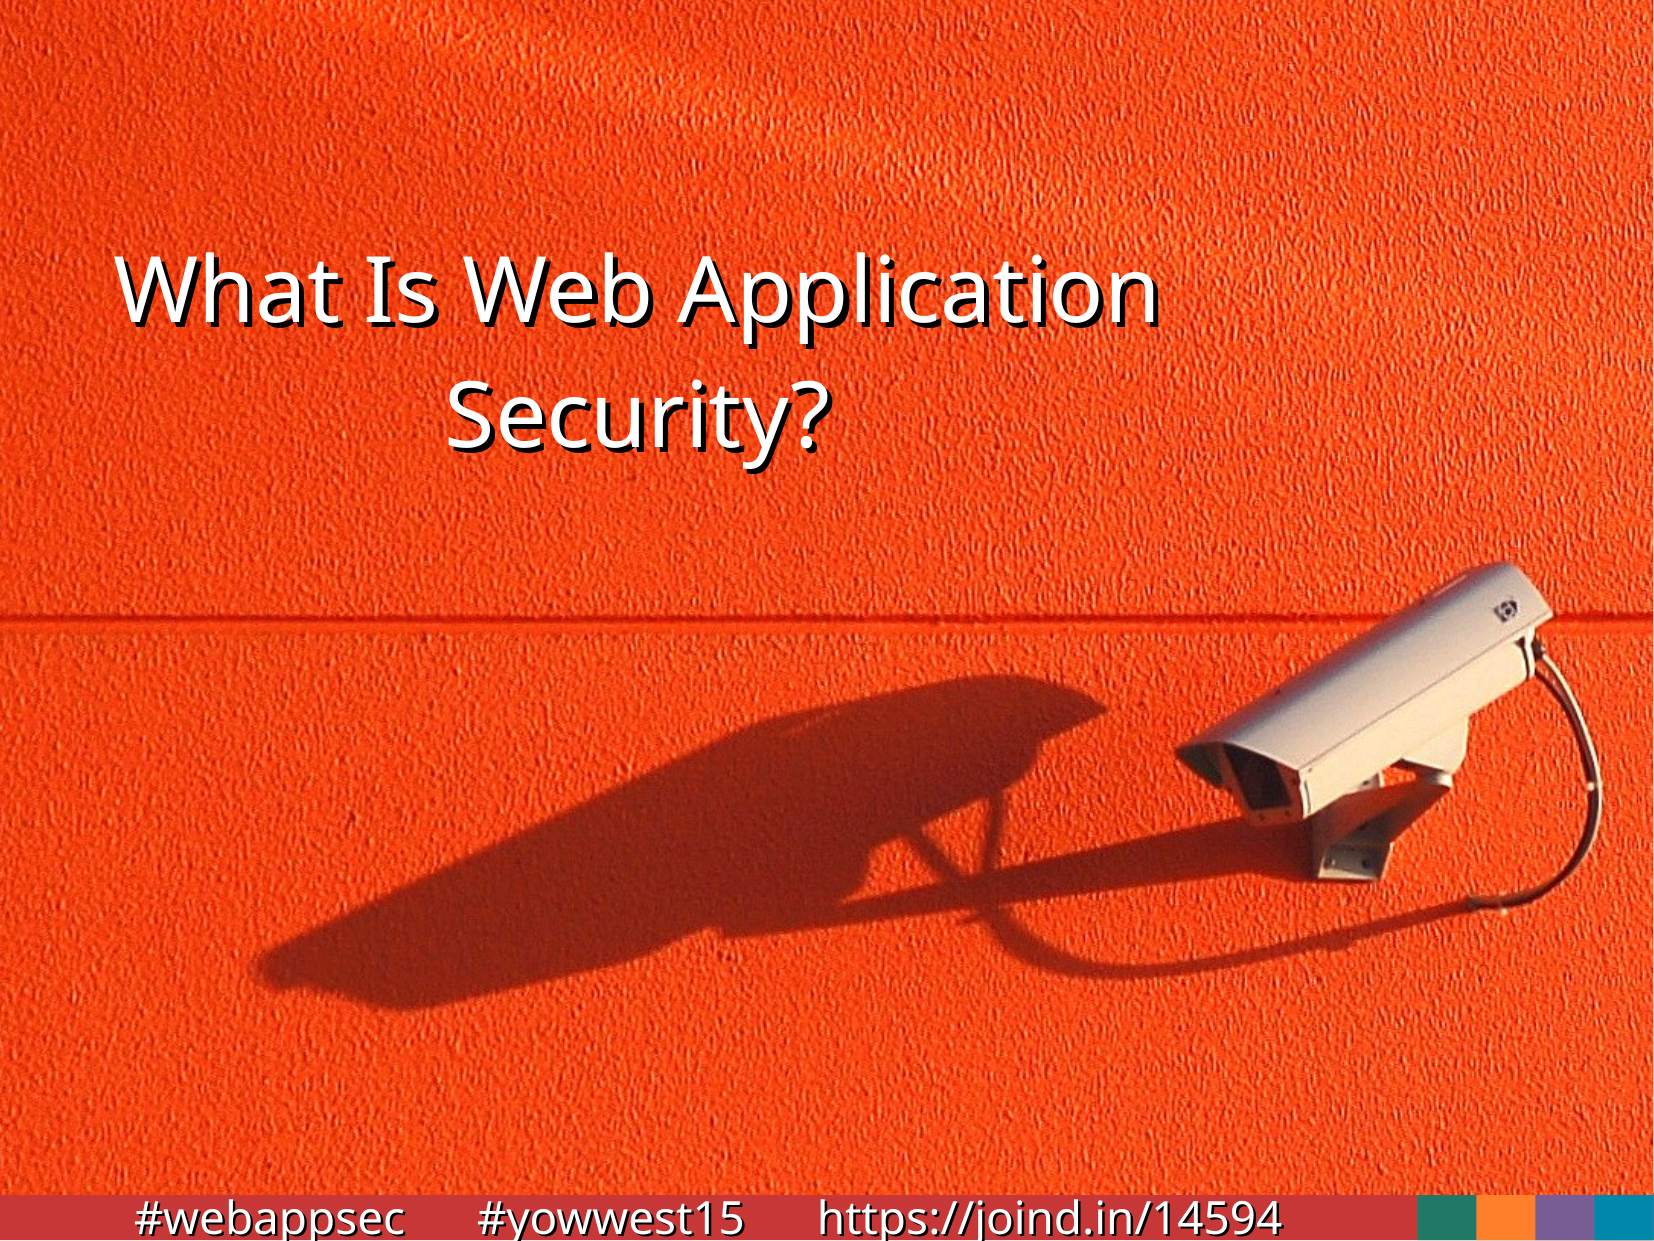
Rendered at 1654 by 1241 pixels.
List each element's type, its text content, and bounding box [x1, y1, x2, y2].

title What Is Web Application Security? [82, 36, 1193, 662]
picture [0, 0, 1654, 1196]
